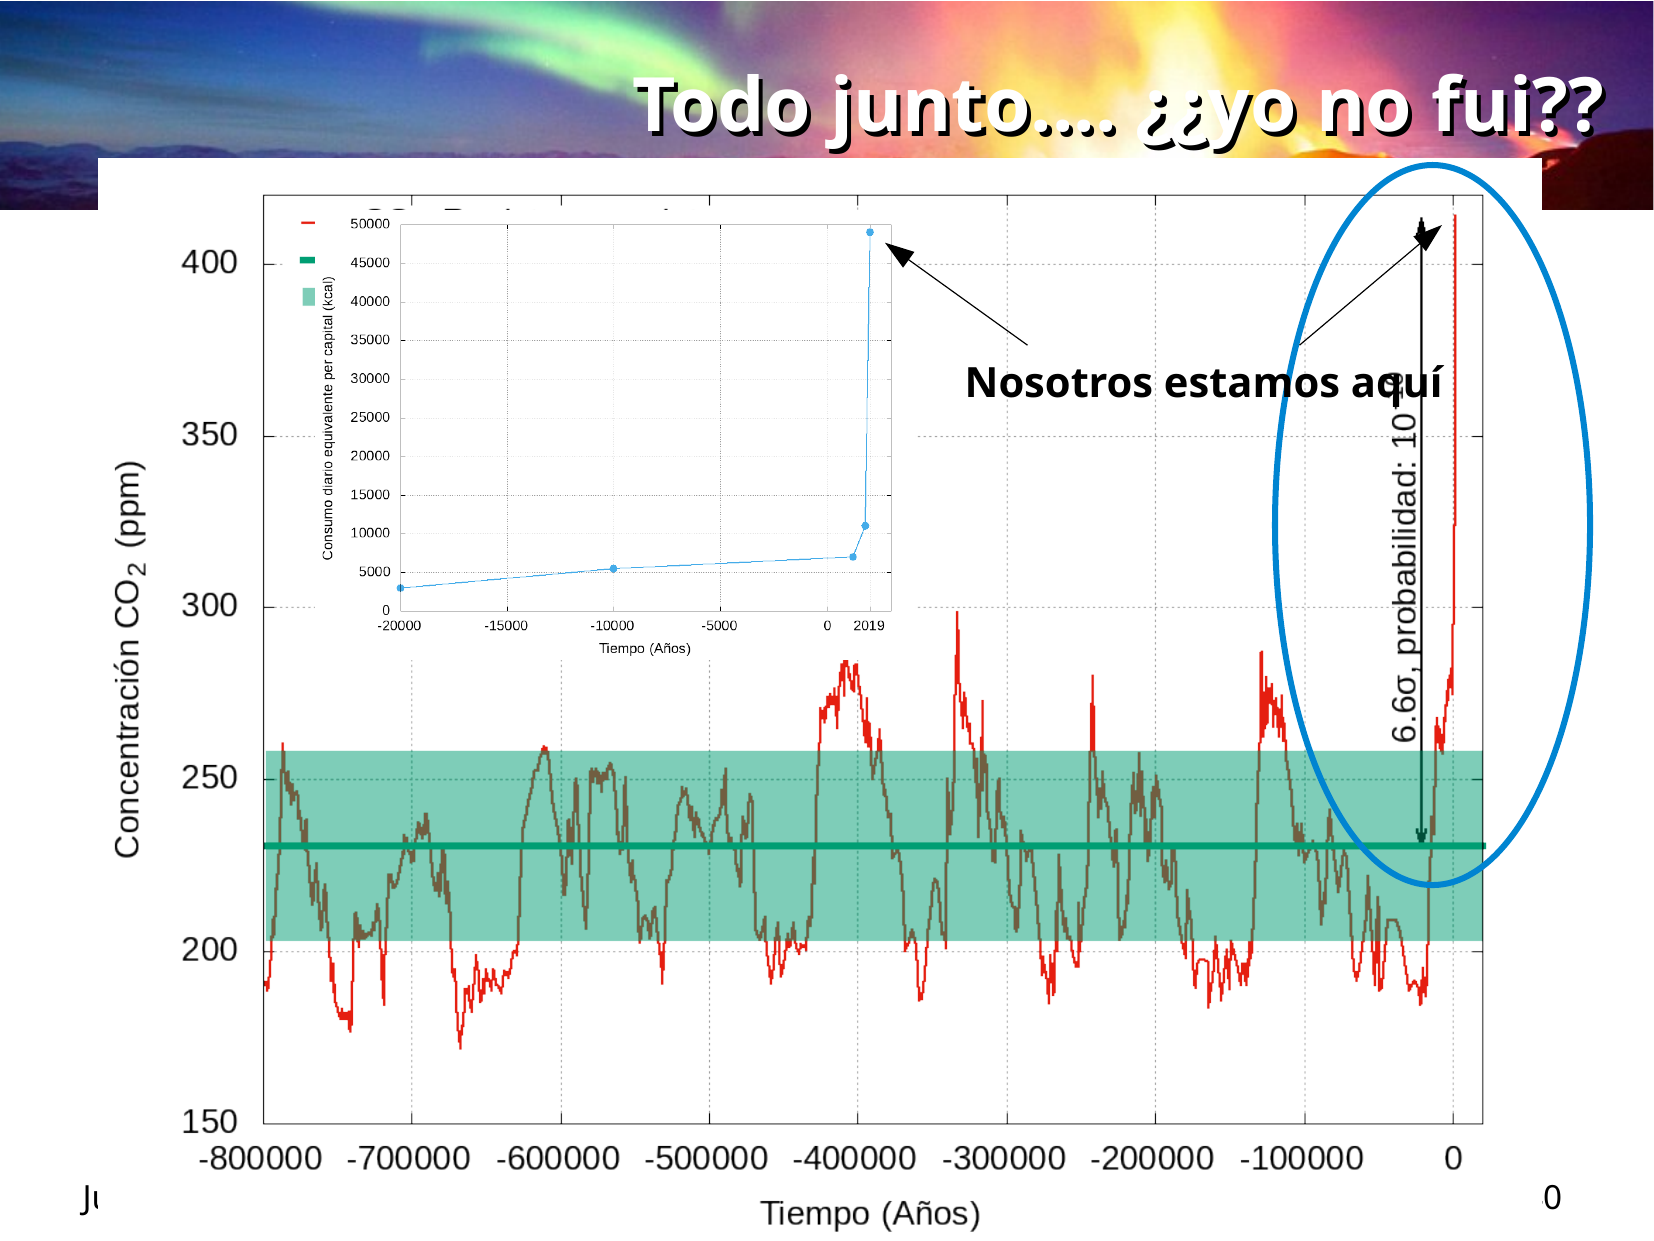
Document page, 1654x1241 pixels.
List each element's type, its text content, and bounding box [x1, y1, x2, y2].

title Todo junto.... ¿¿yo no fui?? [45, 15, 1606, 191]
picture [1279, 421, 1543, 882]
picture [1300, 169, 1543, 345]
text_box Nosotros estamos aquí [949, 345, 1543, 421]
picture [0, 1, 1654, 1241]
